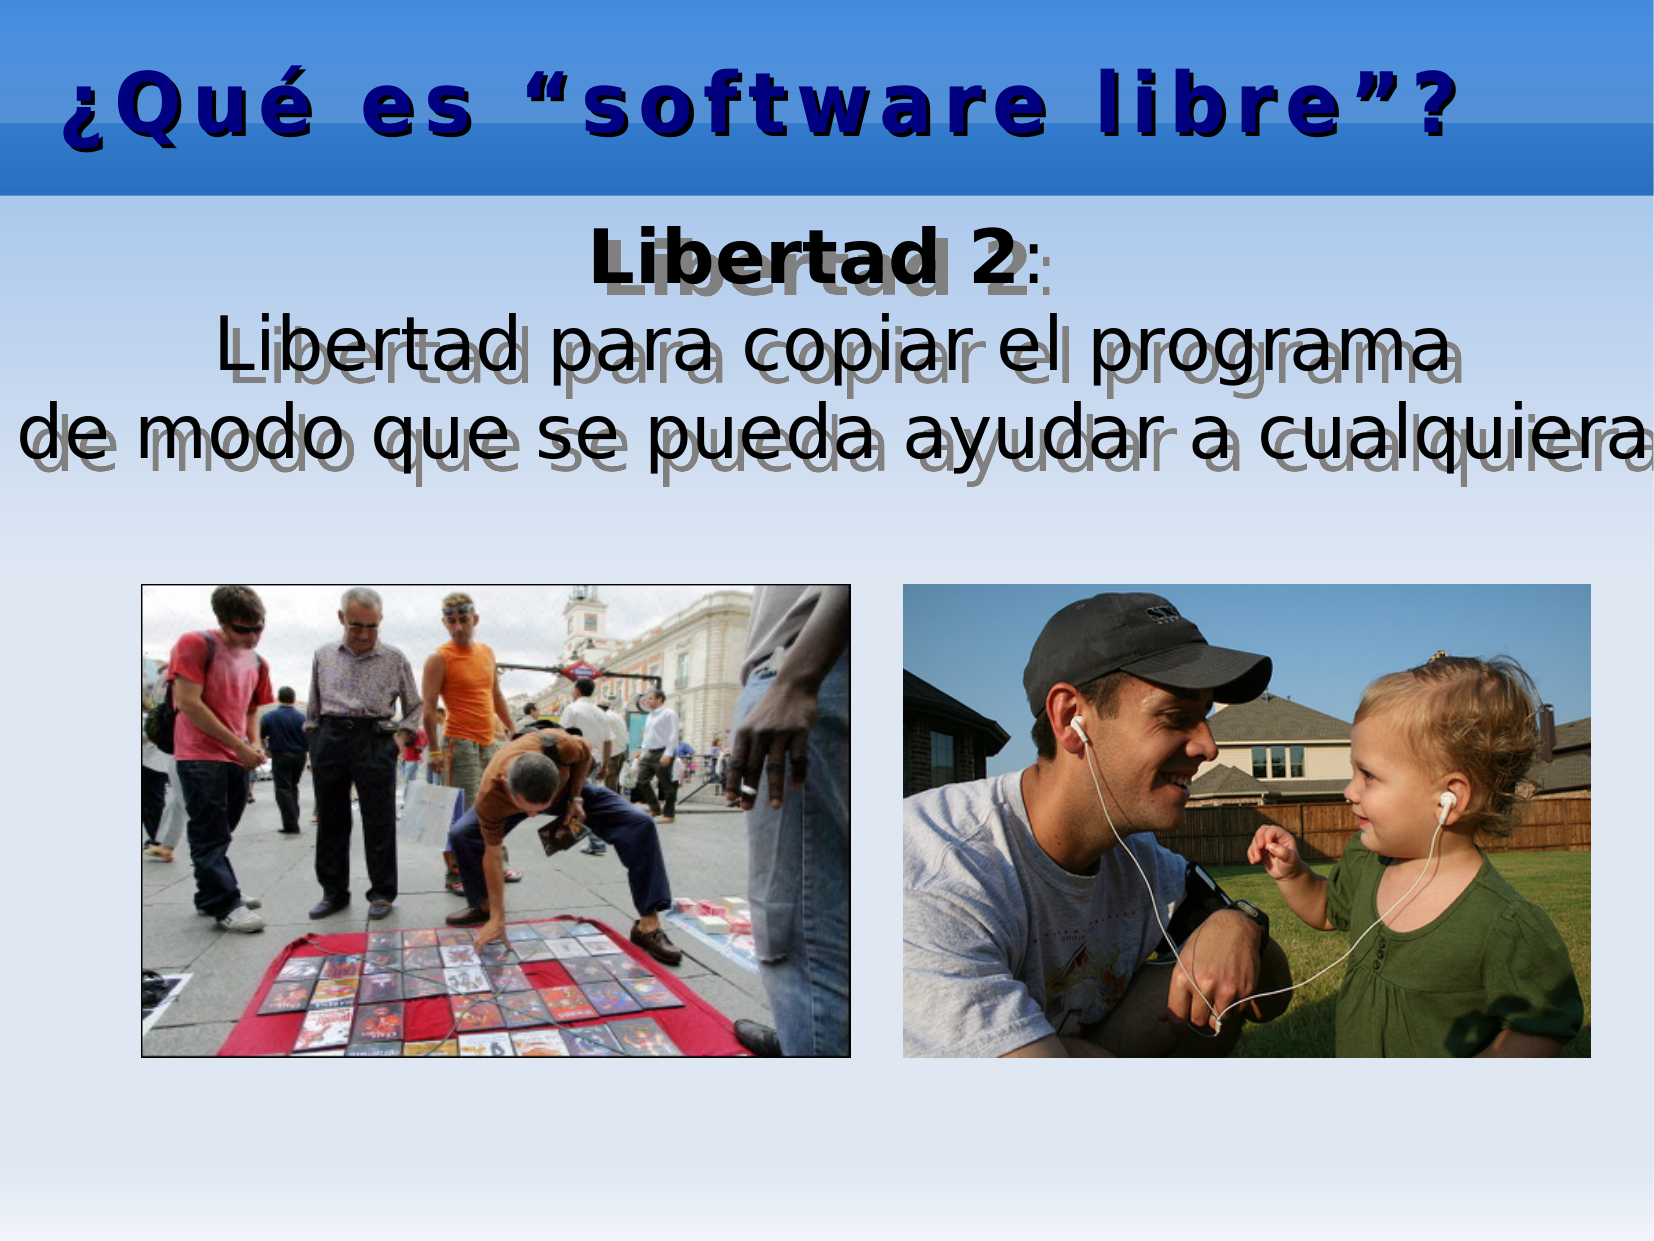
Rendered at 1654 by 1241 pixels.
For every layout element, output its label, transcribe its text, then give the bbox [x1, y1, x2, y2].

picture [0, 484, 1654, 1241]
title ¿Qué es “software libre”? [59, 29, 1654, 178]
text_box Libertad 2: Libertad para copiar el programa de modo que se pueda ayudar a cualquiera [0, 206, 1654, 484]
picture [0, 0, 1654, 206]
